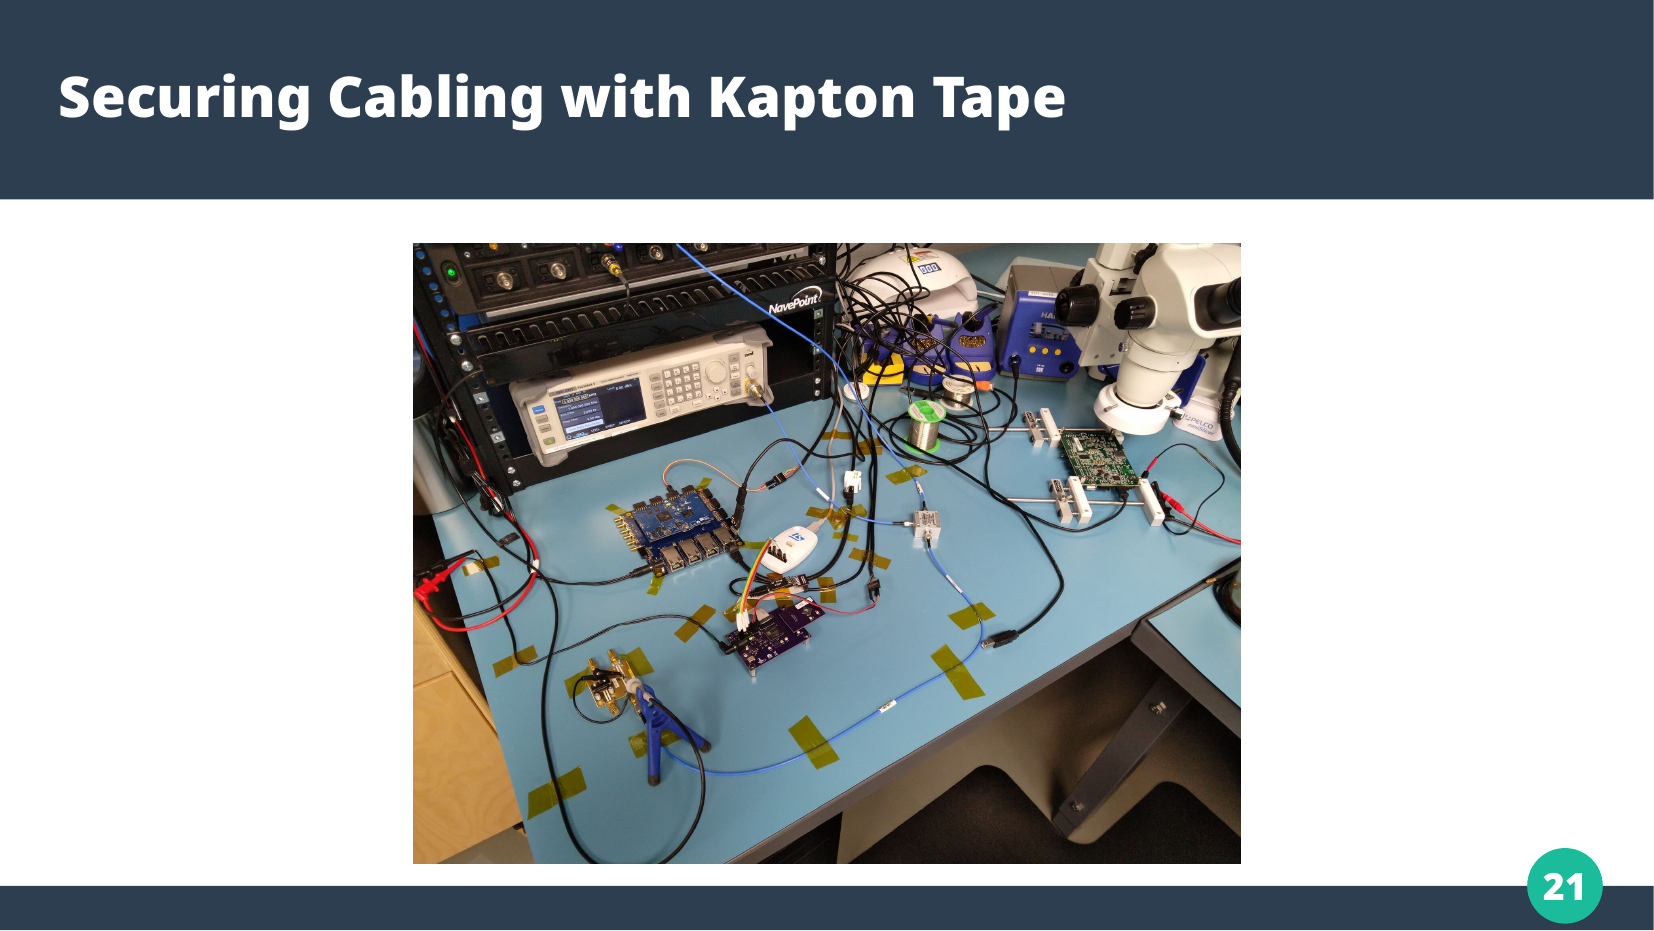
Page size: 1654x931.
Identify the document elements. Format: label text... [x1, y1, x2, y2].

picture [413, 243, 1241, 864]
title Securing Cabling with Kapton Tape [59, 37, 1595, 155]
